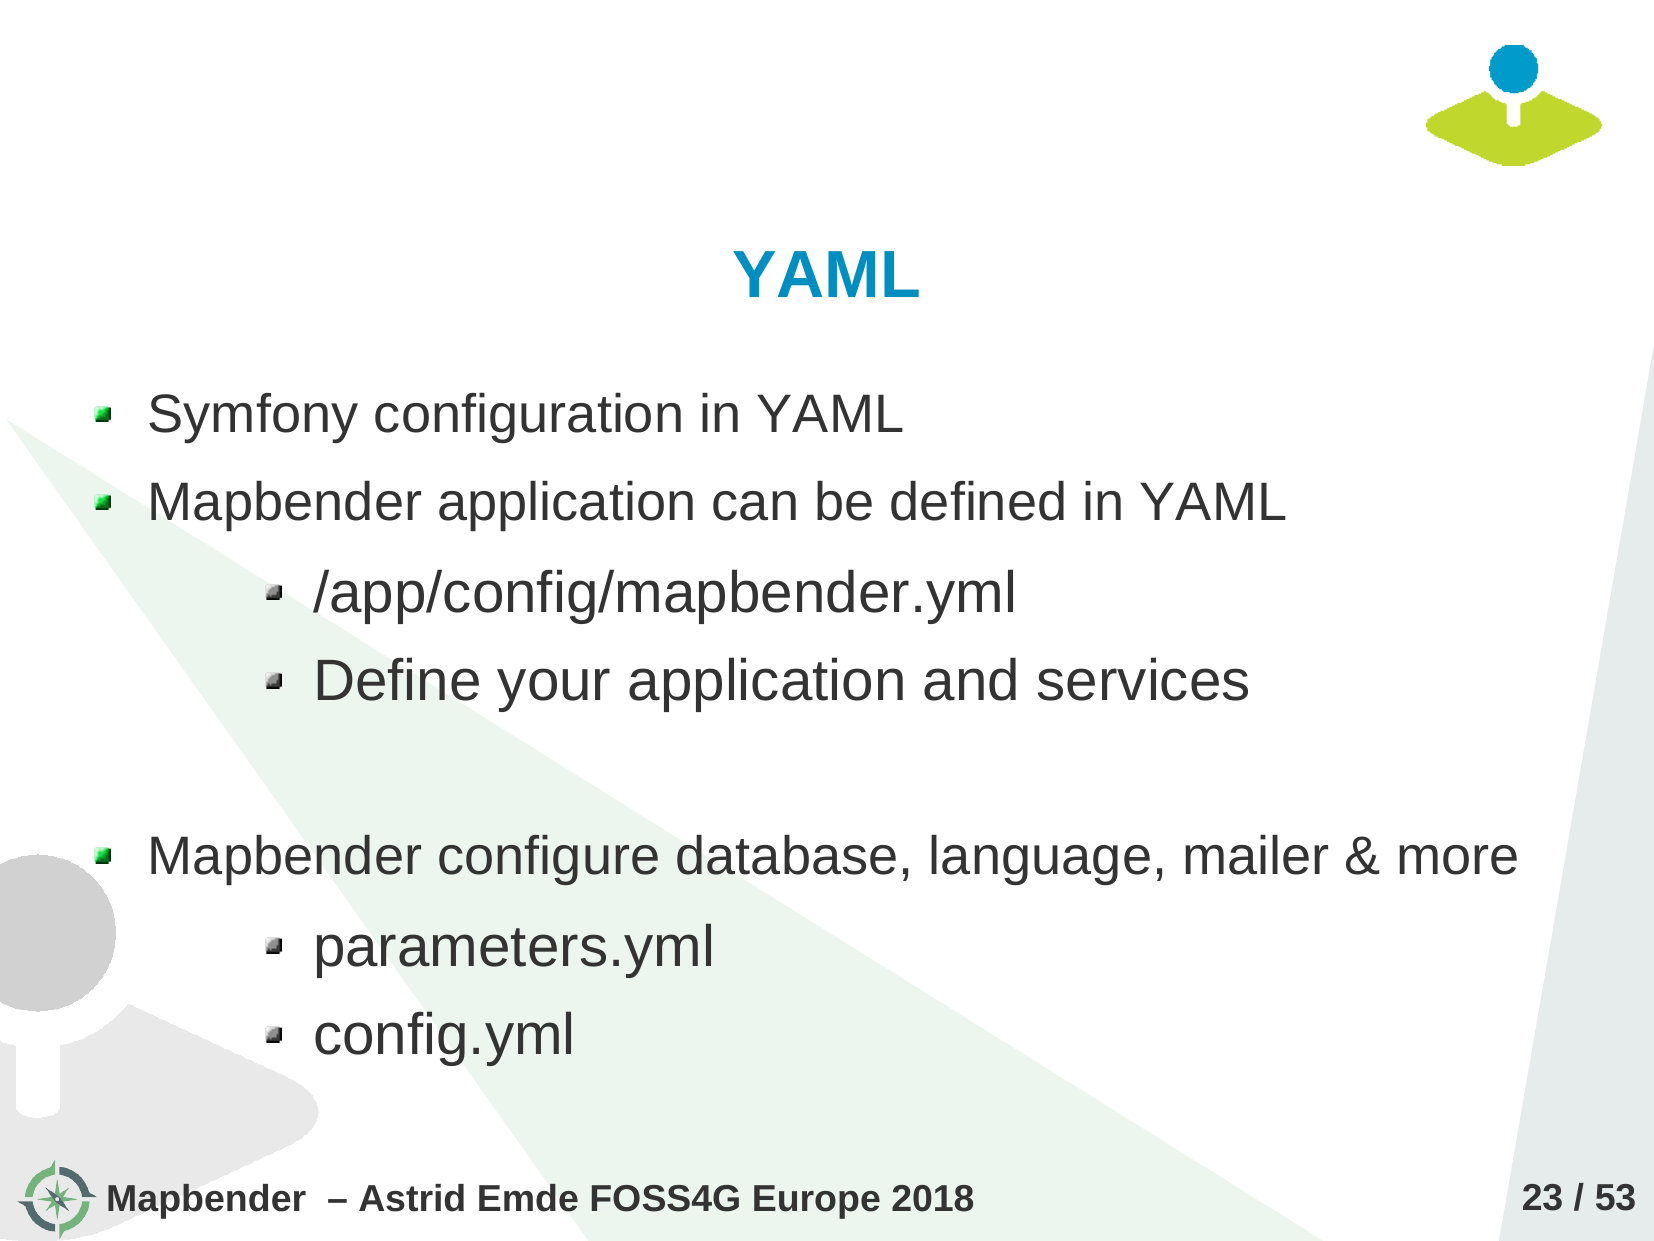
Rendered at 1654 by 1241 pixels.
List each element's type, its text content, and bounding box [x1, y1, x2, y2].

title YAML [82, 188, 1571, 361]
picture [16, 1158, 98, 1240]
list Symfony configuration in YAML Mapbender application can be defined in YAML /app/config/mapbender.yml Define your application and services Mapbender configure database, language, mailer & more parameters.yml config.yml [76, 383, 1565, 1203]
picture [1426, 45, 1604, 166]
